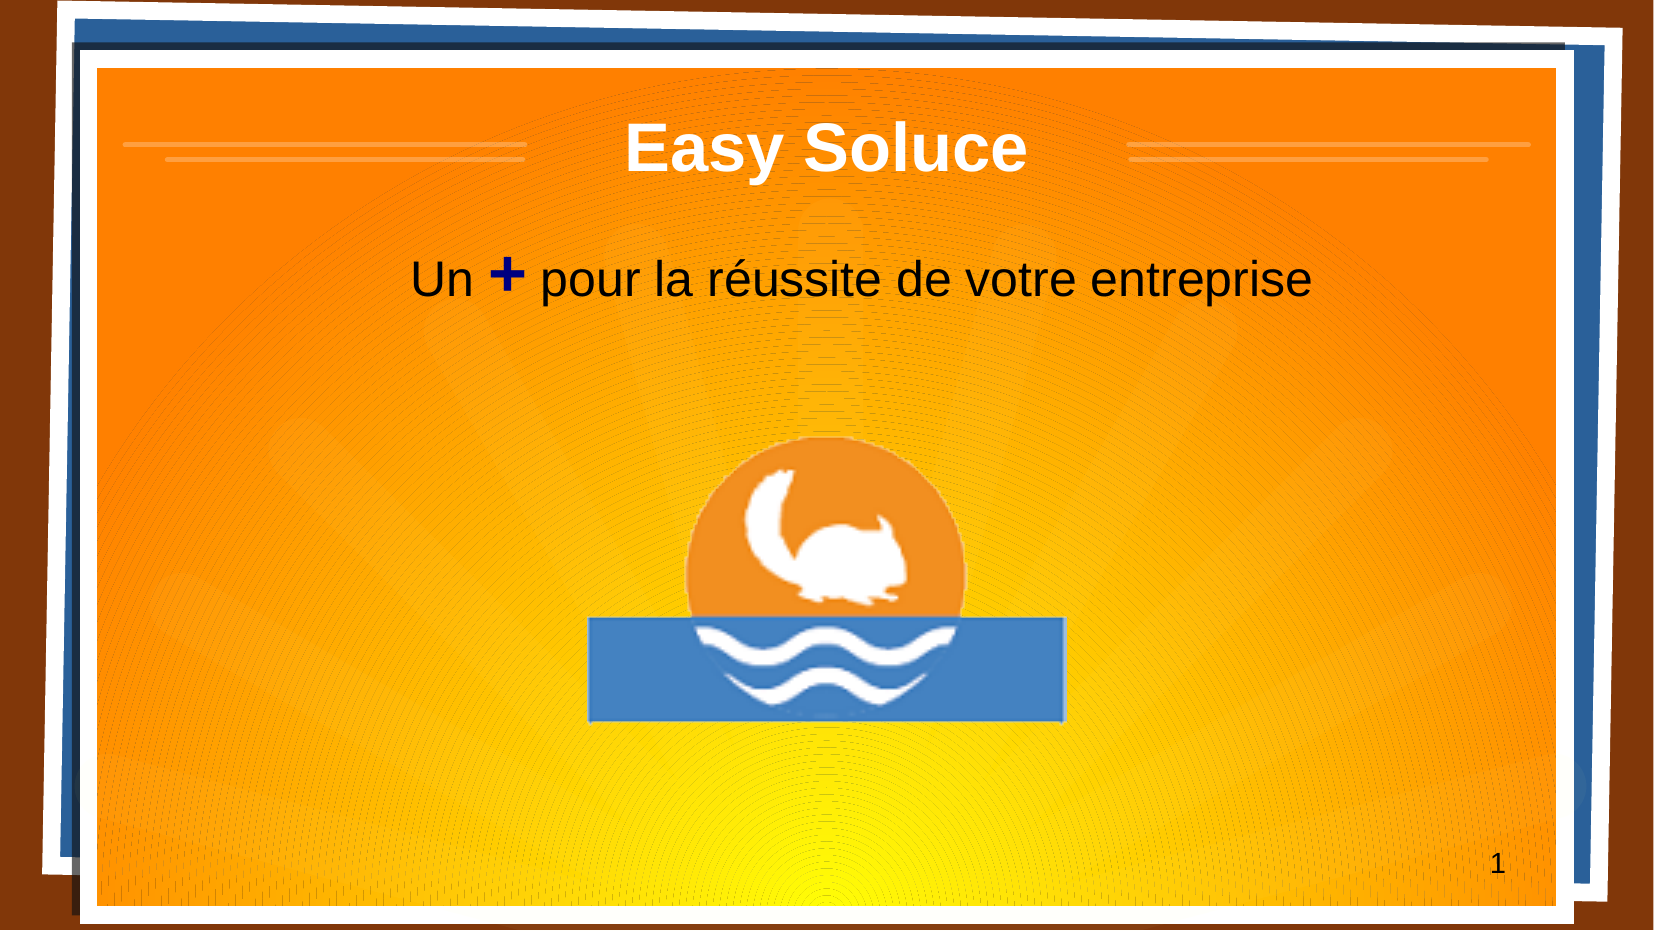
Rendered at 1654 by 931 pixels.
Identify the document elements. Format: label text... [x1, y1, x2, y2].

title Easy Soluce [531, 73, 1123, 222]
list Un + pour la réussite de votre entreprise [339, 236, 1314, 325]
picture [587, 354, 1067, 834]
